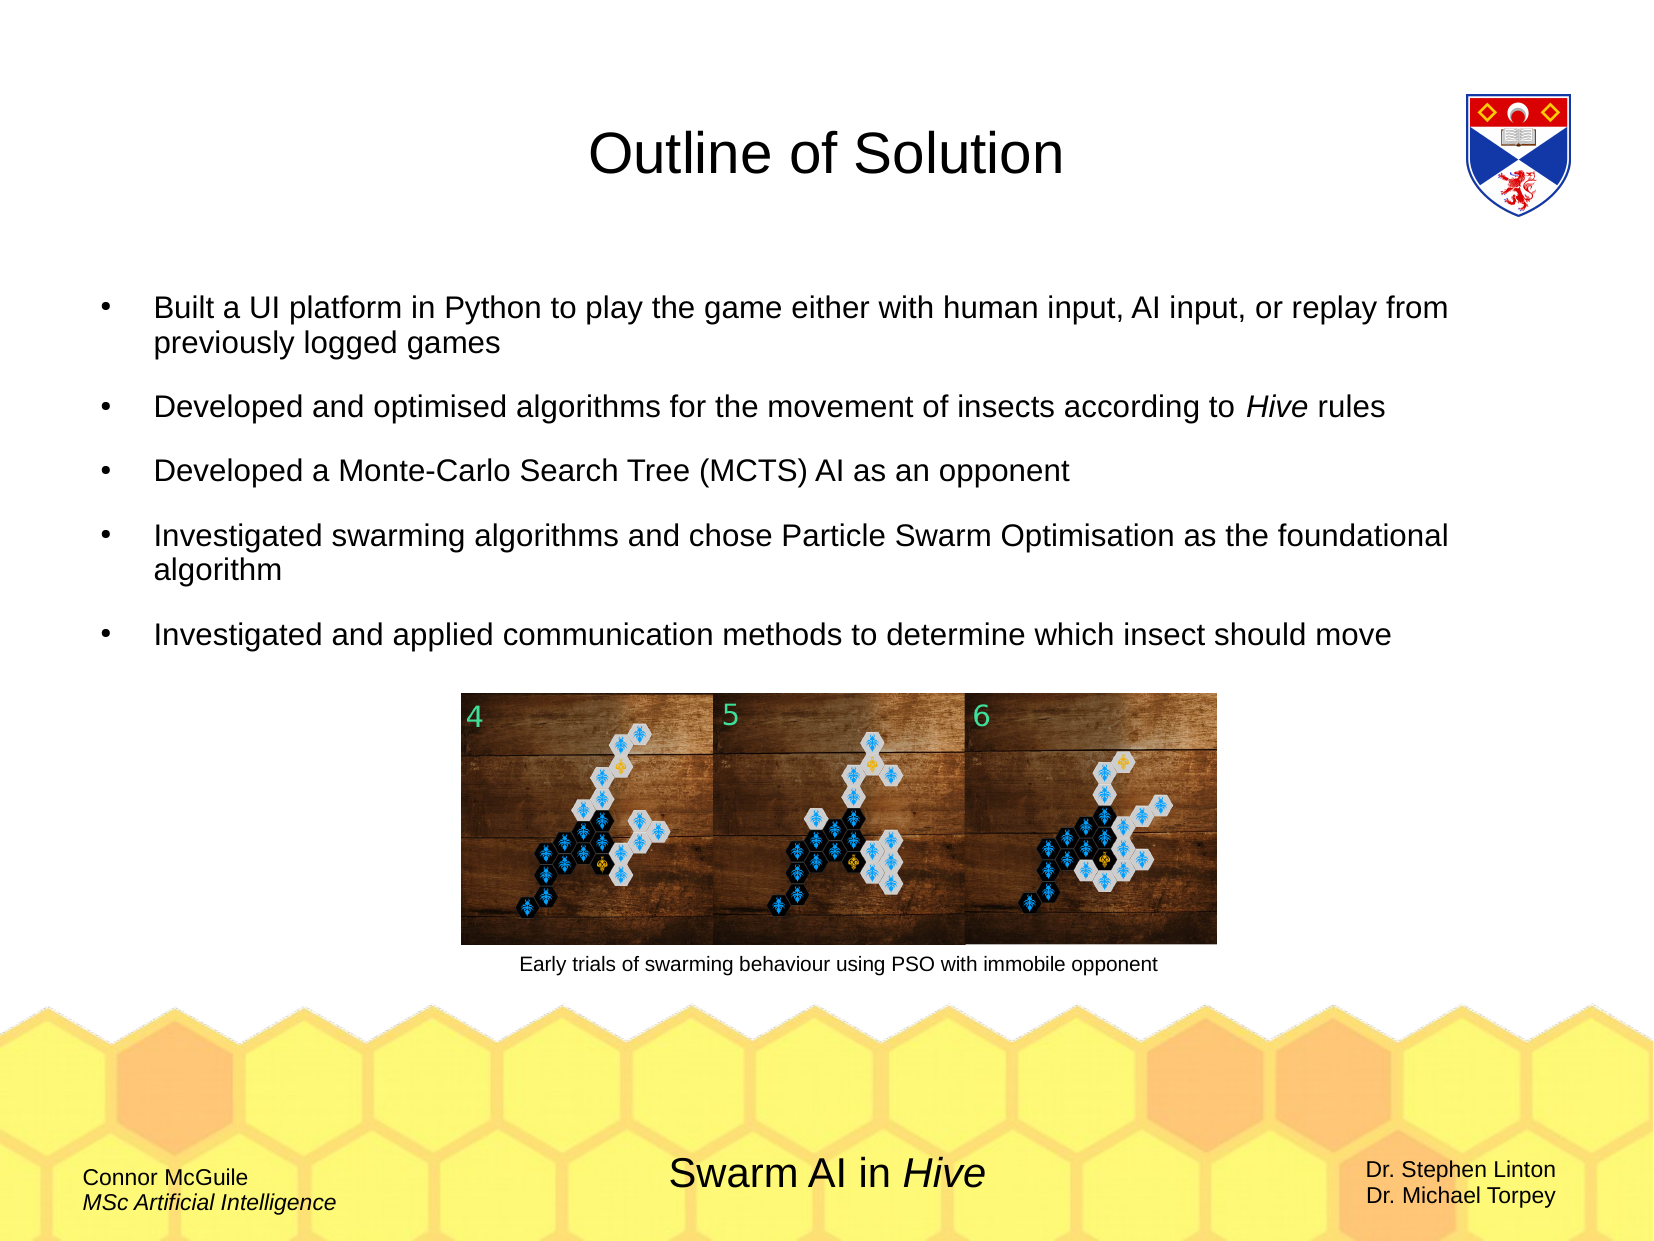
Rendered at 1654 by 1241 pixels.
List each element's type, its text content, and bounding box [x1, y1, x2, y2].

picture [0, 1001, 1654, 1241]
list Built a UI platform in Python to play the game either with human input, AI input, or replay from previously logged games Developed and optimised algorithms for the movement of insects according to Hive rules Developed a Monte-Carlo Search Tree (MCTS) AI as an opponent Investigated swarming algorithms and chose Particle Swarm Optimisation as the foundational algorithm Investigated and applied communication methods to determine which insect should move [82, 290, 1571, 1010]
title Outline of Solution [82, 49, 1571, 257]
text_box Early trials of swarming behaviour using PSO with immobile opponent [460, 944, 1217, 983]
picture [461, 693, 1217, 944]
